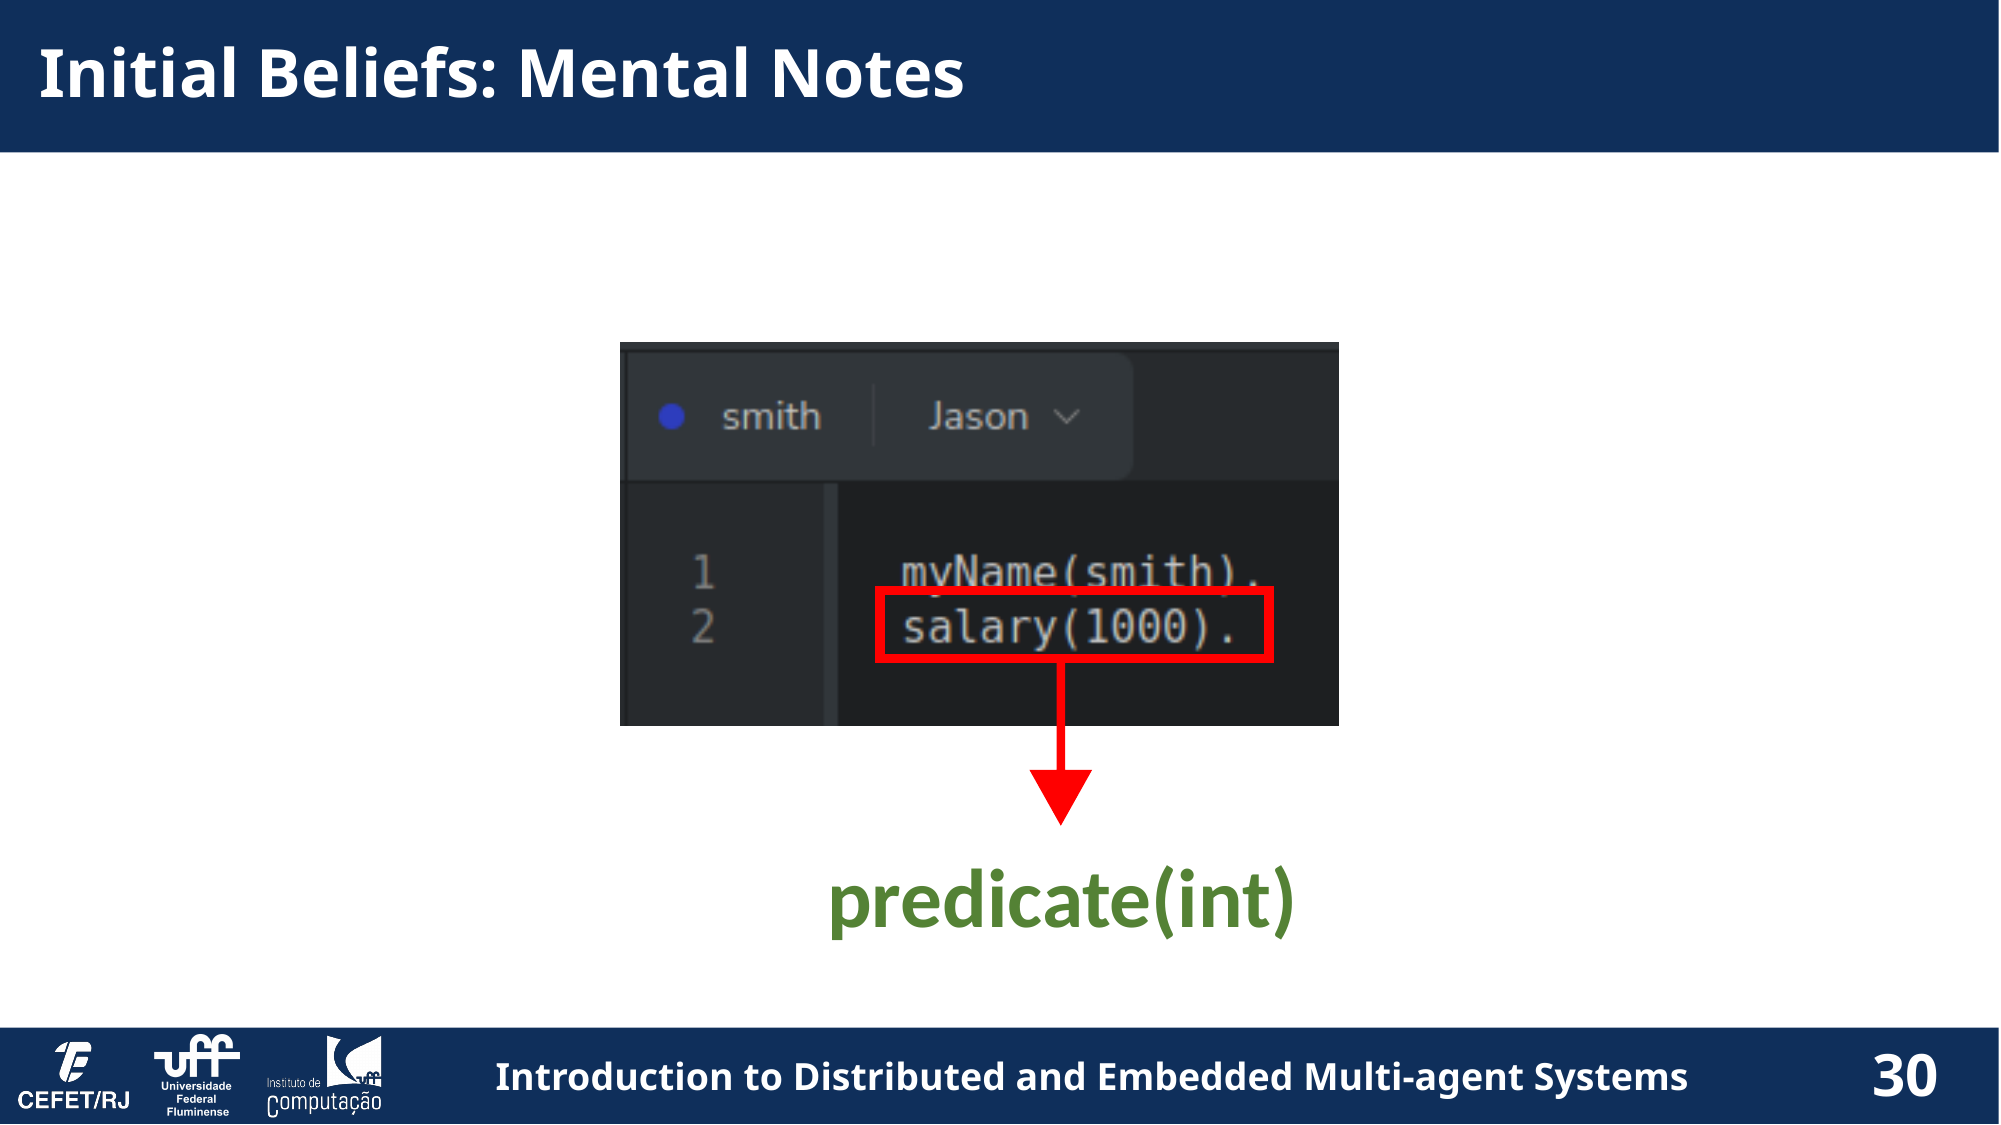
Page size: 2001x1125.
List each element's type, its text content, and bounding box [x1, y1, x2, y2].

text_box [1029, 659, 1093, 826]
picture [620, 342, 1339, 726]
picture [153, 1033, 241, 1121]
picture [885, 595, 1264, 654]
picture [265, 1033, 383, 1118]
text_box predicate(int) [337, 836, 1807, 952]
picture [18, 1021, 129, 1125]
text_box Initial Beliefs: Mental Notes [25, 23, 1999, 119]
